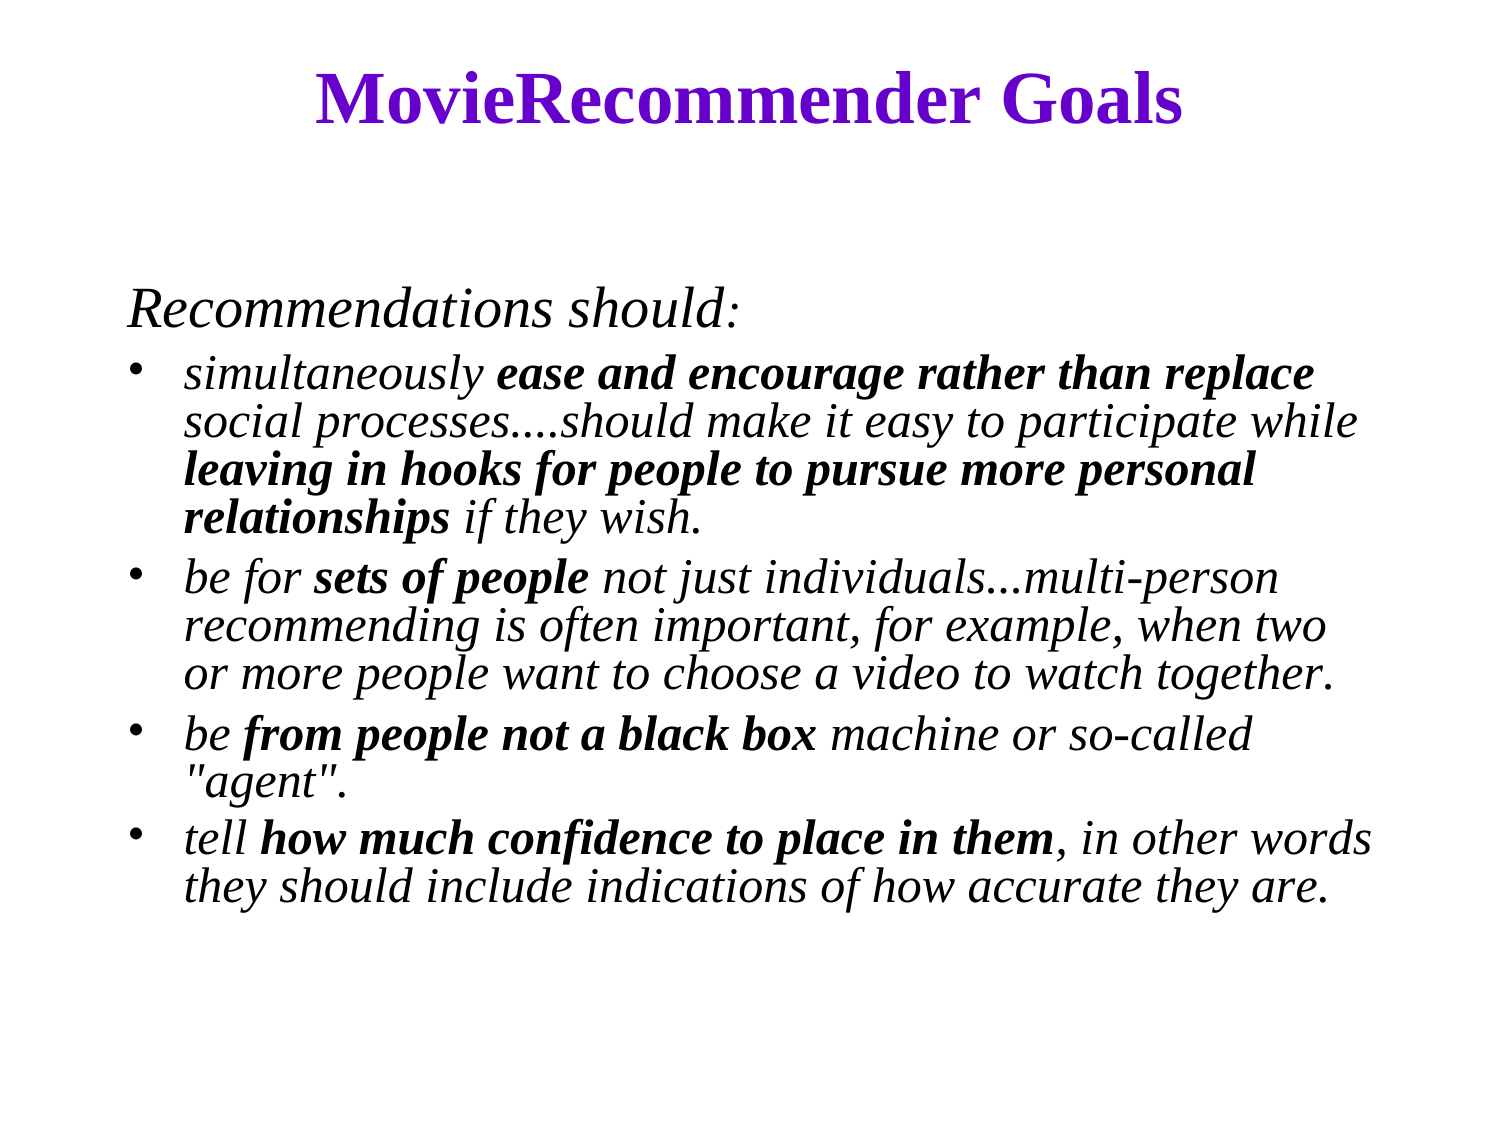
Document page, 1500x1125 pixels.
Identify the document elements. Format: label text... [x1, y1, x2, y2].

list Recommendations should: simultaneously ease and encourage rather than replace social processes....should make it easy to participate while leaving in hooks for people to pursue more personal relationships if they wish. be for sets of people not just individuals...multi-person recommending is often important, for example, when two or more people want to choose a video to watch together. be from people not a black box machine or so-called "agent". tell how much confidence to place in them, in other words they should include indications of how accurate they are. [112, 275, 1388, 1000]
title MovieRecommender Goals [112, 0, 1388, 188]
